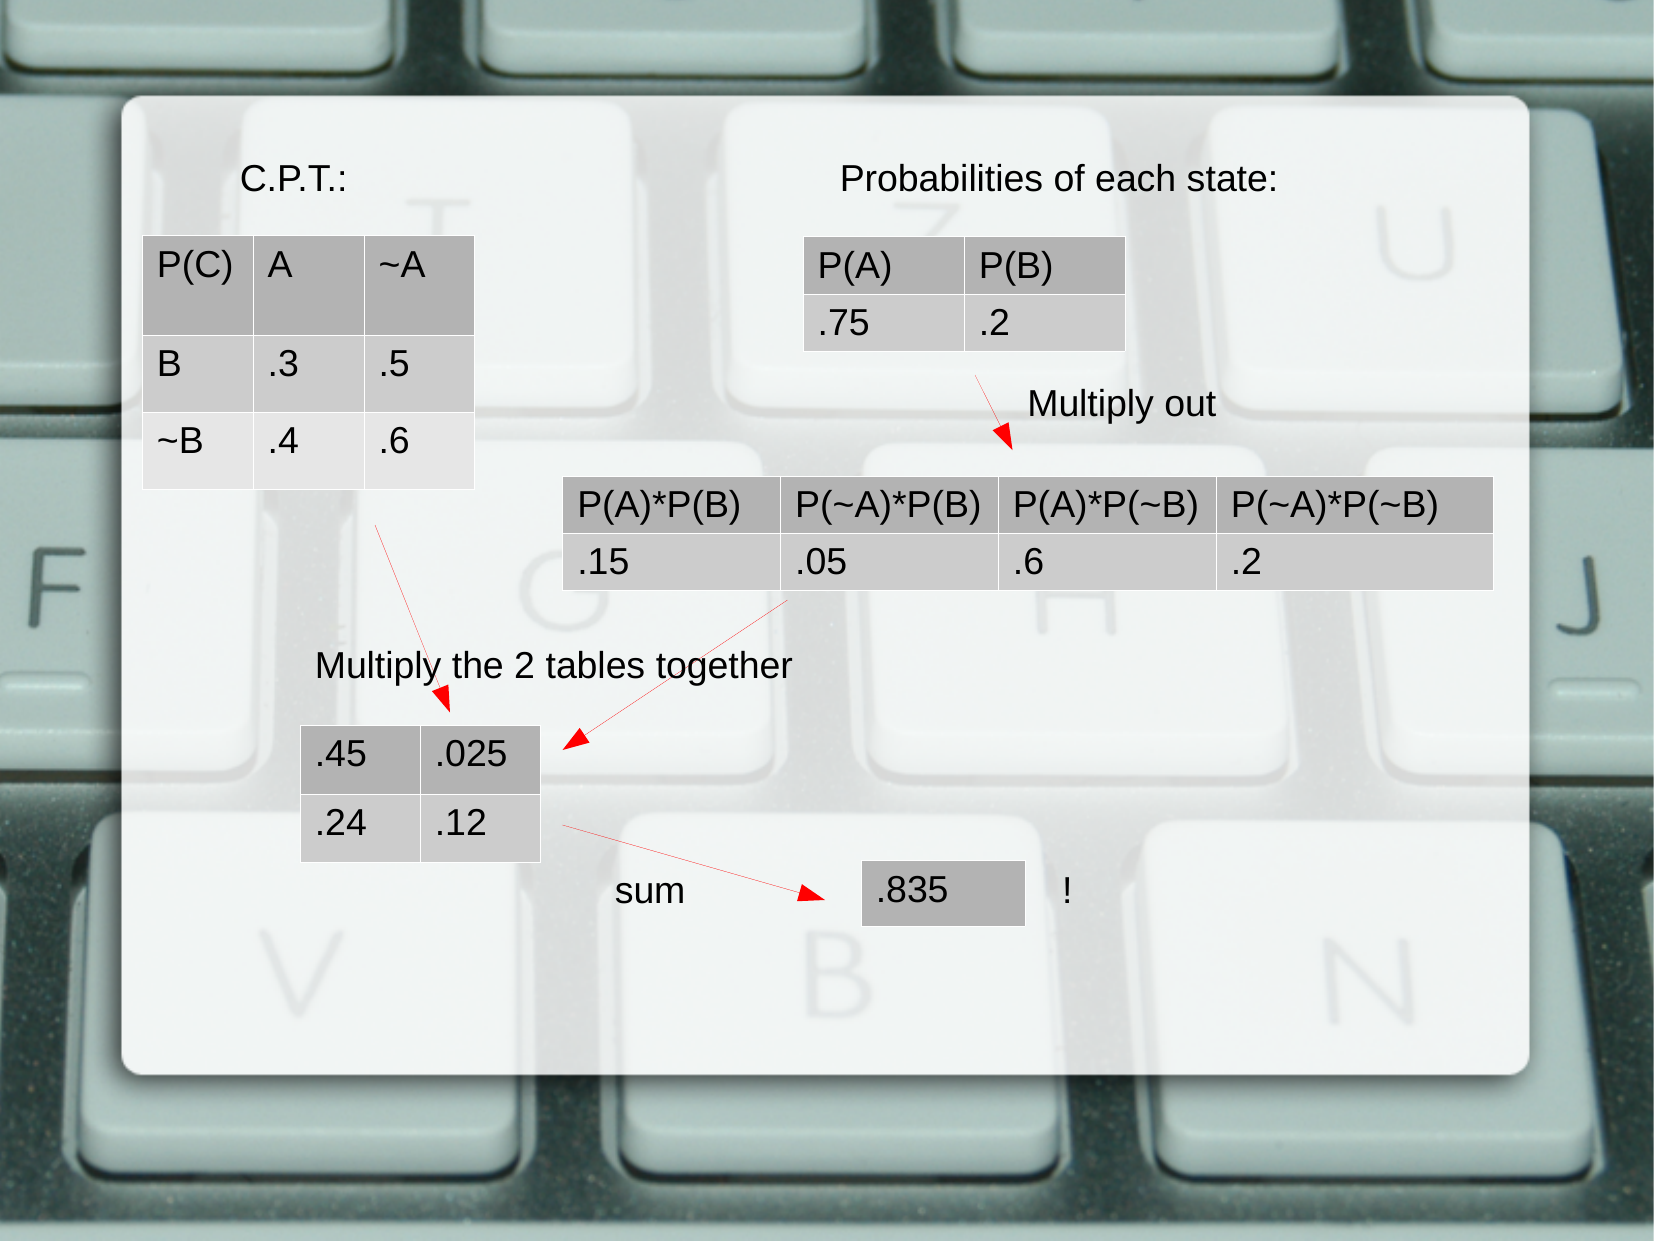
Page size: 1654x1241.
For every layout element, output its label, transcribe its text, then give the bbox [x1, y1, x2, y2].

table_header P(A)*P(~B) [999, 477, 1216, 533]
table_cell .75 [804, 295, 964, 351]
table_header P(B) [965, 237, 1125, 294]
table_header P(~A)*P(B) [781, 477, 998, 533]
table_cell .05 [781, 534, 998, 590]
table_cell B [143, 336, 253, 412]
text_box ! [1047, 862, 1088, 957]
table_cell .24 [301, 795, 420, 862]
text_box Multiply the 2 tables together [300, 637, 809, 695]
table_cell .15 [563, 534, 780, 590]
table_cell .3 [254, 336, 364, 412]
text_box sum [600, 862, 701, 920]
table_cell .2 [965, 295, 1125, 351]
table_cell ~B [143, 413, 253, 489]
table_cell .4 [254, 413, 364, 489]
picture [0, 0, 1654, 1241]
text_box Multiply out [1012, 375, 1232, 432]
table_header P(C) [143, 236, 253, 335]
table_header ~A [365, 236, 474, 335]
table_header P(A) [804, 237, 964, 294]
text_box C.P.T.: [225, 150, 363, 207]
table_cell .6 [365, 413, 474, 489]
table_cell .5 [365, 336, 474, 412]
table_header P(A)*P(B) [563, 477, 780, 533]
table_header .025 [421, 726, 540, 794]
table_cell .6 [999, 534, 1216, 590]
table_cell .2 [1217, 534, 1493, 590]
text_box Probabilities of each state: [825, 150, 1369, 226]
table_cell .12 [421, 795, 540, 862]
table_header .835 [862, 861, 1025, 926]
table_header A [254, 236, 364, 335]
table_header .45 [301, 726, 420, 794]
table_header P(~A)*P(~B) [1217, 477, 1493, 533]
